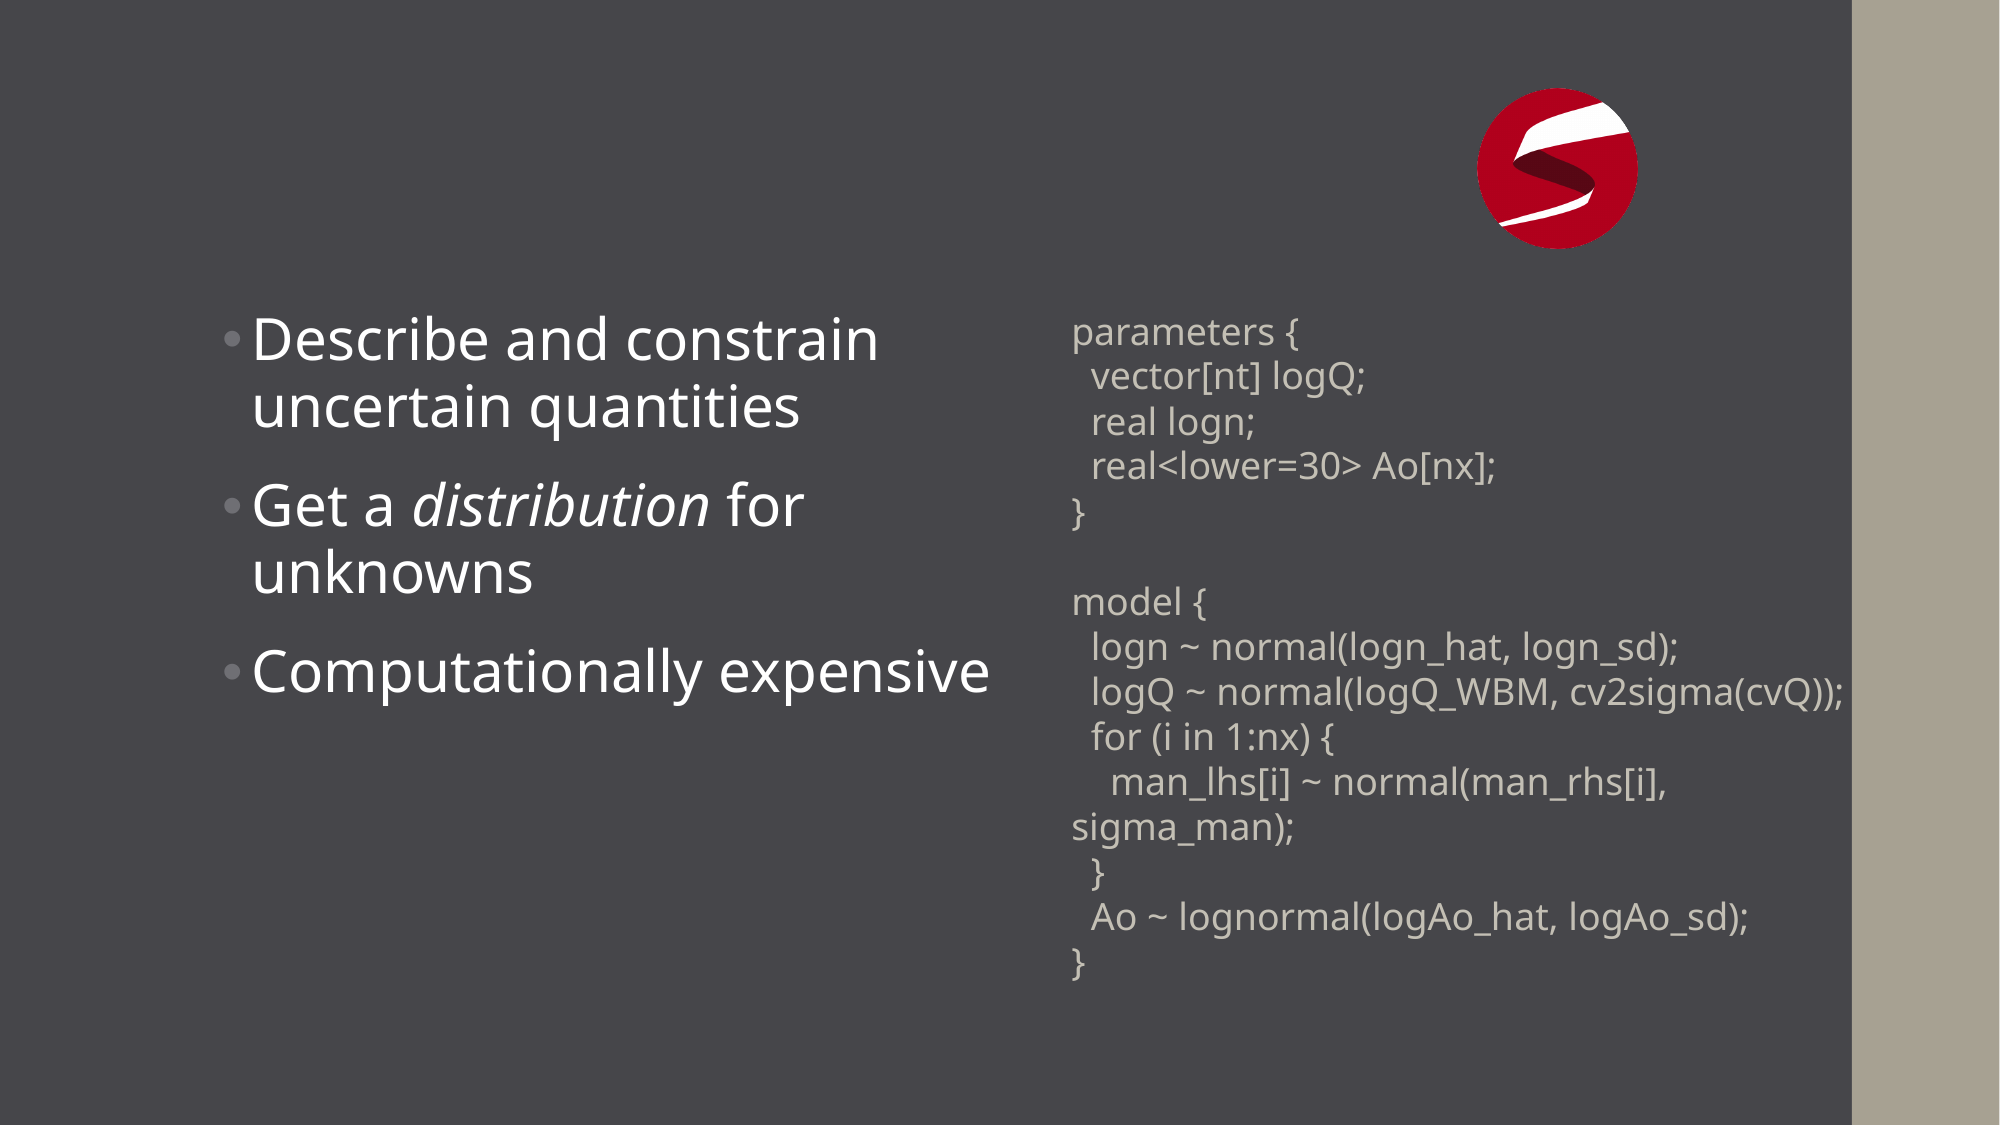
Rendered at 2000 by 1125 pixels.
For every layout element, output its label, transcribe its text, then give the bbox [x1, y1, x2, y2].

title [206, 60, 1797, 278]
picture [1477, 88, 1638, 250]
list Describe and constrain uncertain quantities Get a distribution for unknowns Computationally expensive [206, 299, 1027, 1014]
text_box parameters { vector[nt] logQ; real logn; real<lower=30> Ao[nx]; } model { logn ~ normal(logn_hat, logn_sd); logQ ~ normal(logQ_WBM, cv2sigma(cvQ)); for (i in 1:nx) { man_lhs[i] ~ normal(man_rhs[i], sigma_man); } Ao ~ lognormal(logAo_hat, logAo_sd); } [1056, 299, 1898, 1088]
